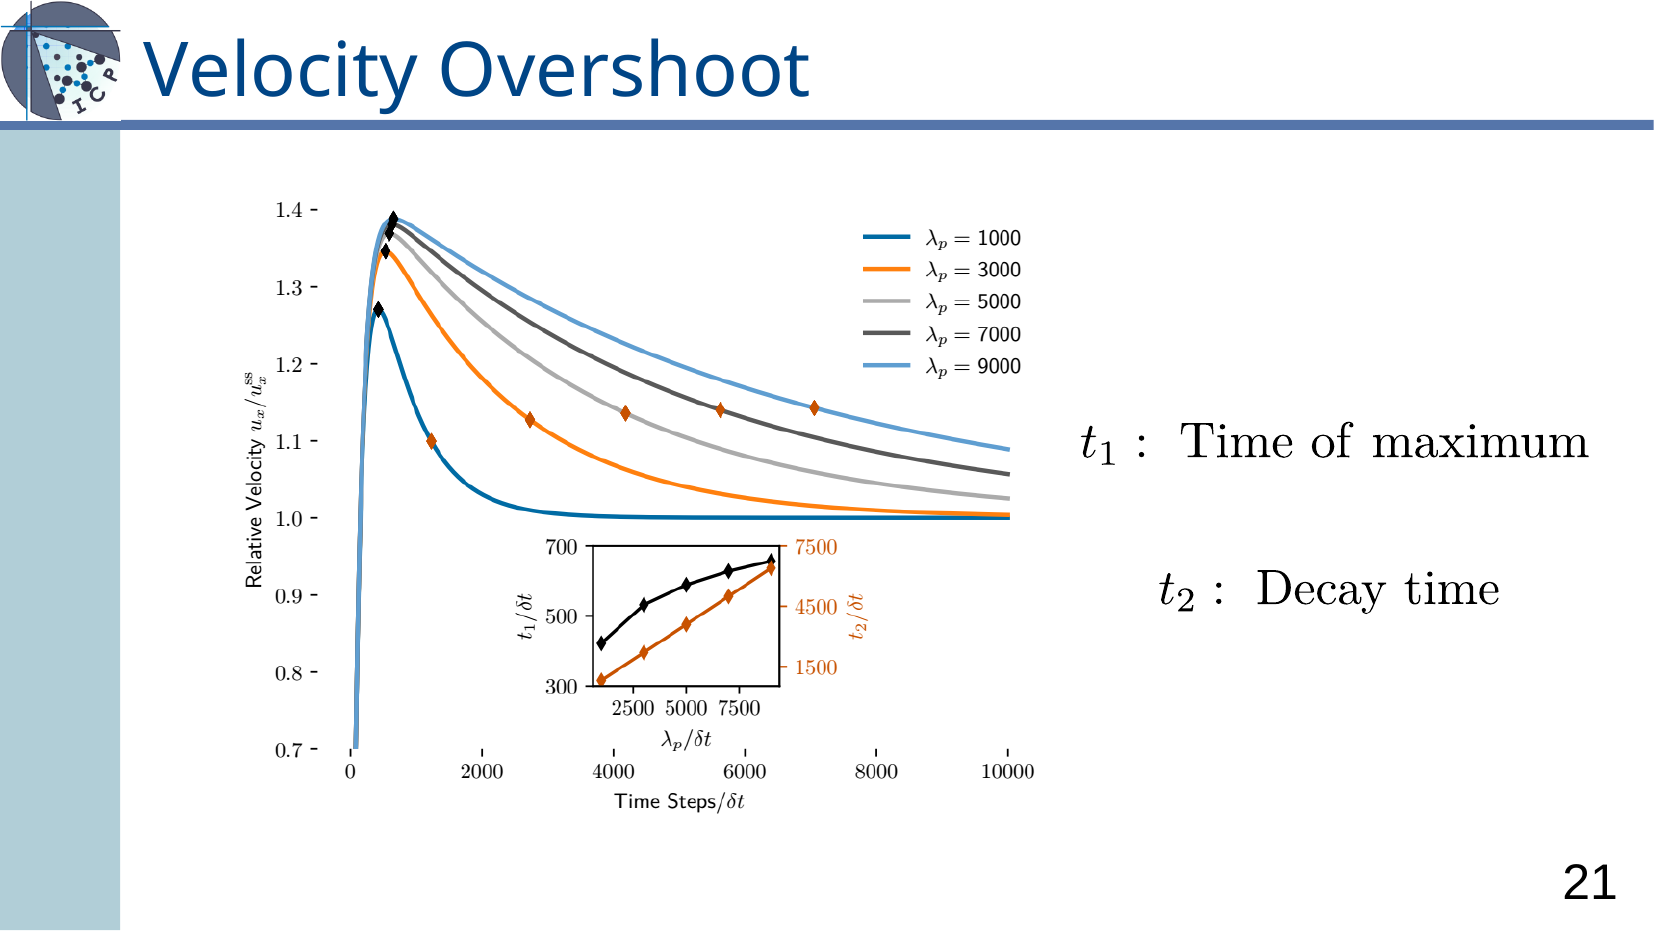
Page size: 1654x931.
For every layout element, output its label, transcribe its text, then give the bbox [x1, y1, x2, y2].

text_box [1158, 569, 1501, 615]
picture [210, 170, 1079, 825]
title Velocity Overshoot [135, 0, 1636, 121]
picture [0, 0, 121, 121]
text_box [1079, 421, 1591, 465]
